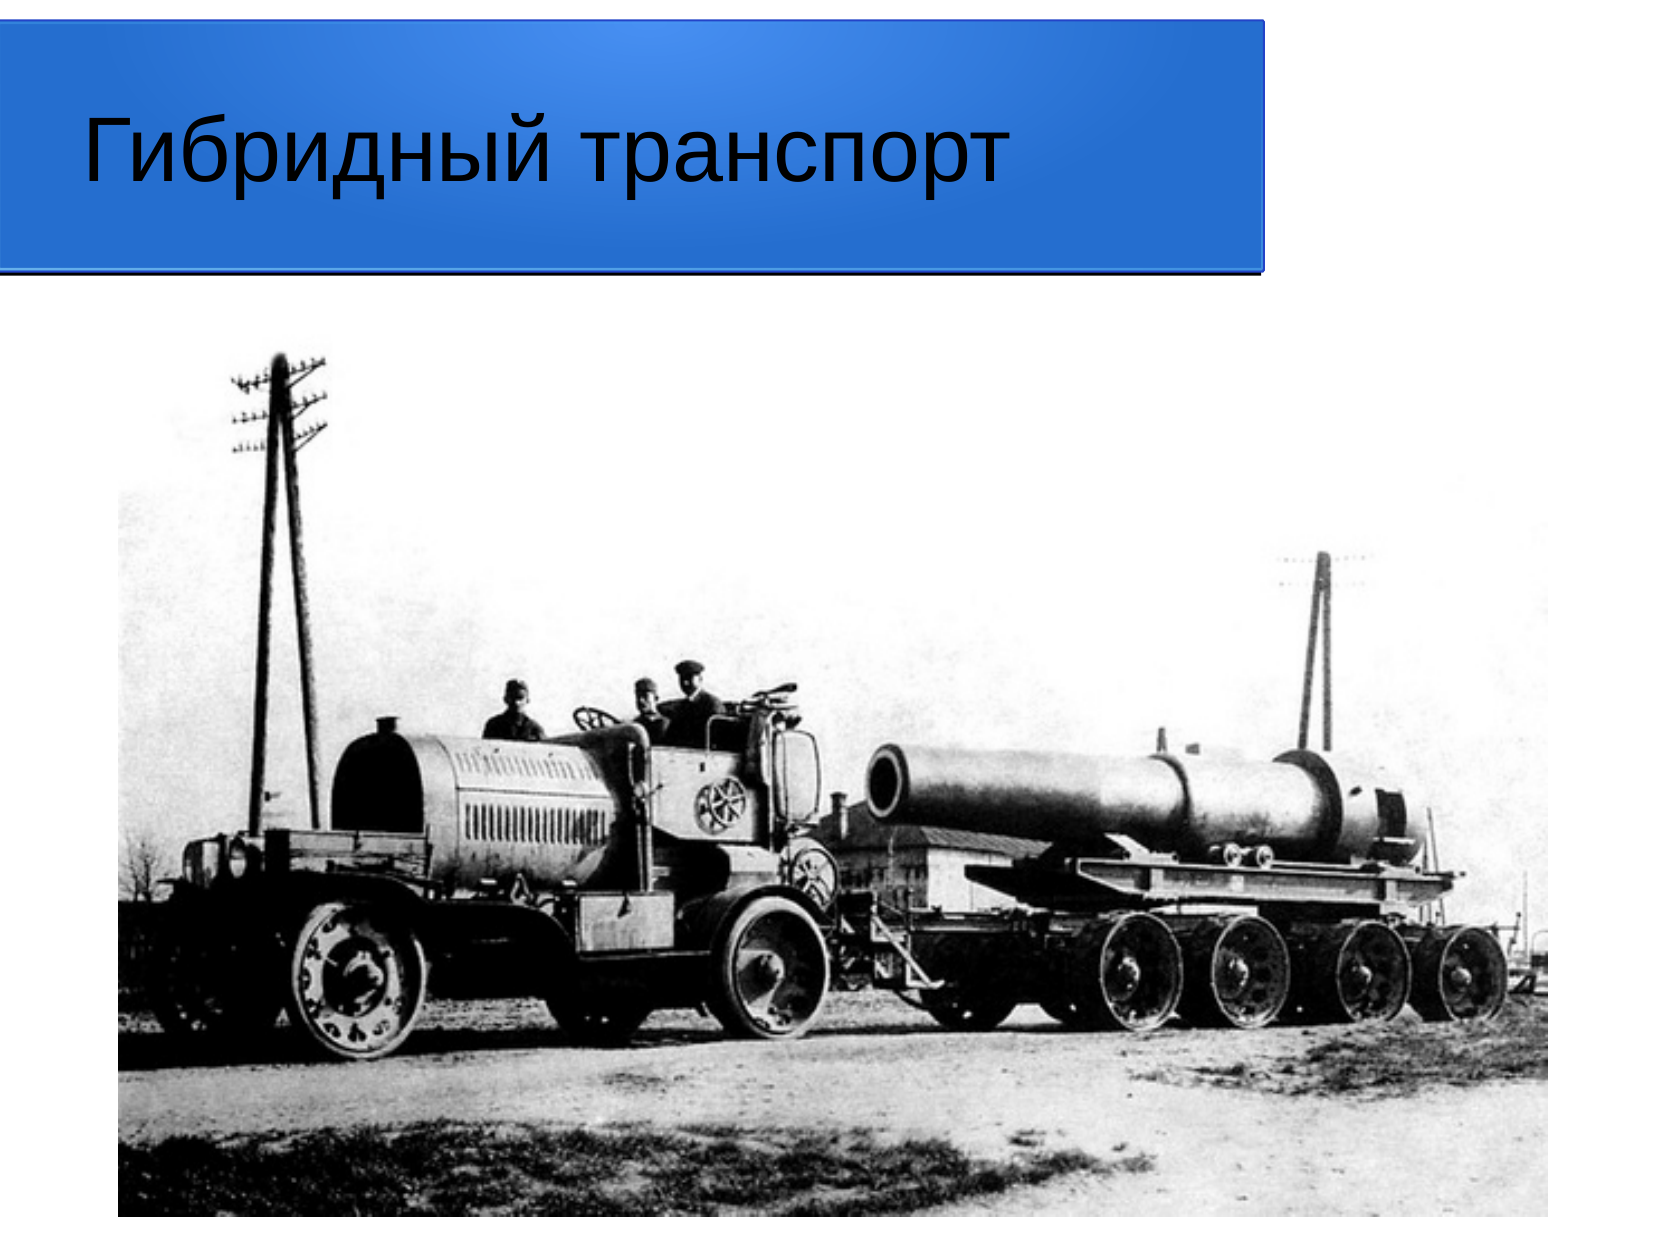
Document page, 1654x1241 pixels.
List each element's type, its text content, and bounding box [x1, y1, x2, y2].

picture [118, 318, 1548, 1217]
title Гибридный транспорт [82, 47, 1235, 252]
